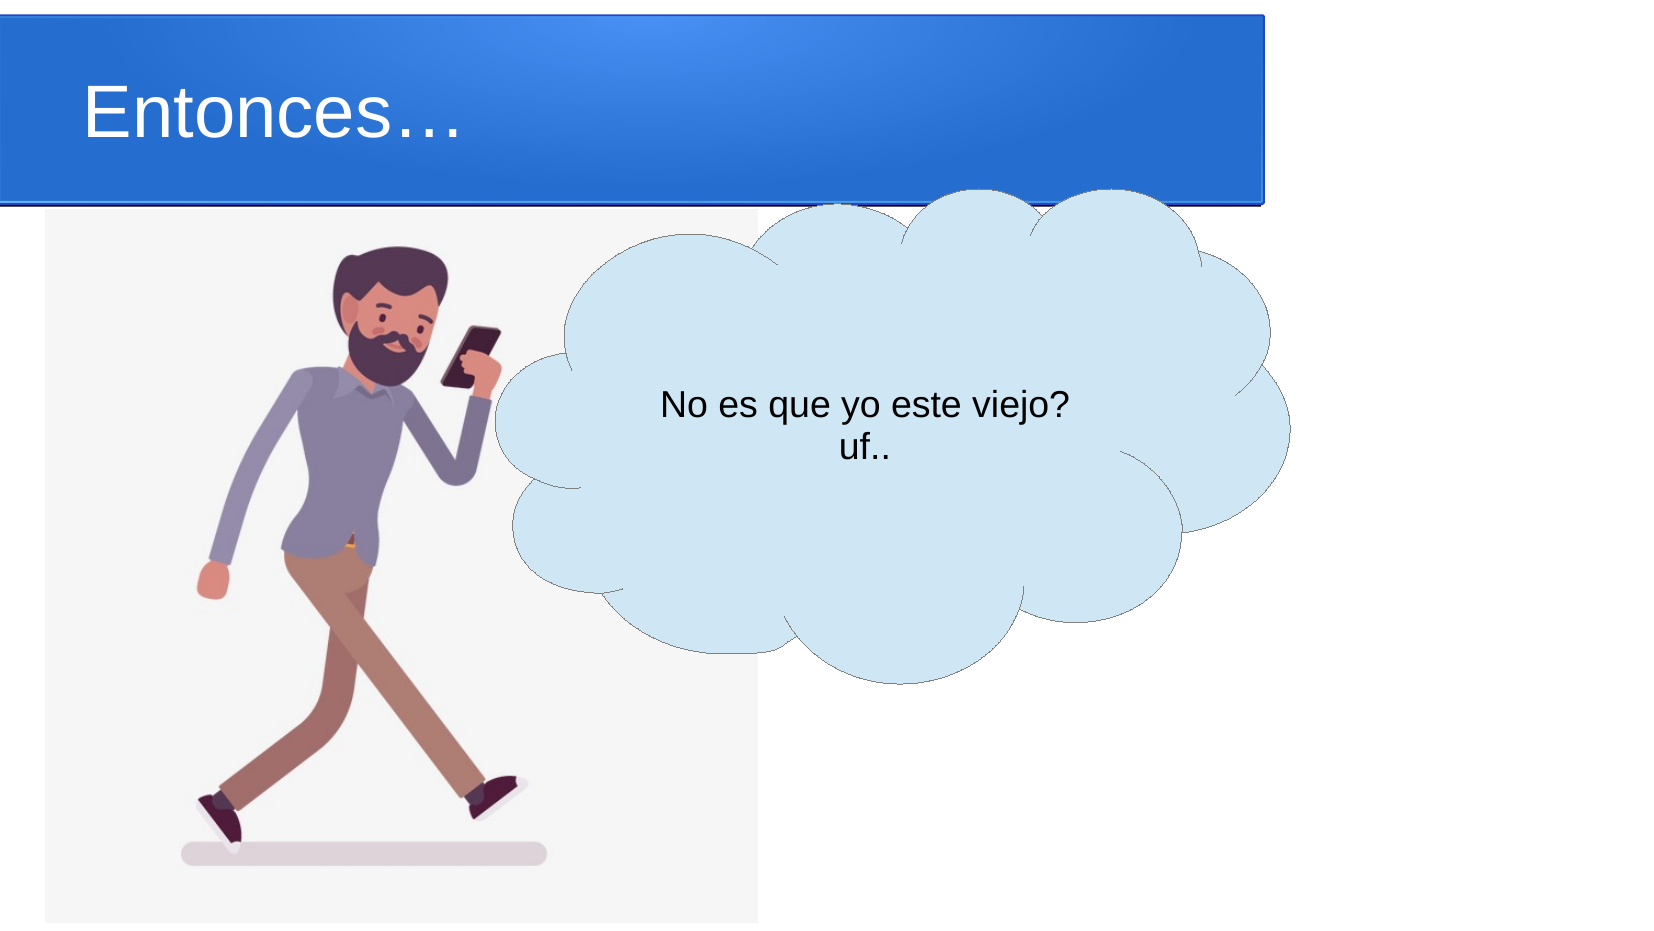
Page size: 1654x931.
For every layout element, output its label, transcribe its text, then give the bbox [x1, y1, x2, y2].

text_box No es que yo este viejo? uf.. [495, 188, 1291, 685]
picture [45, 209, 758, 923]
title Entonces… [82, 35, 1235, 189]
